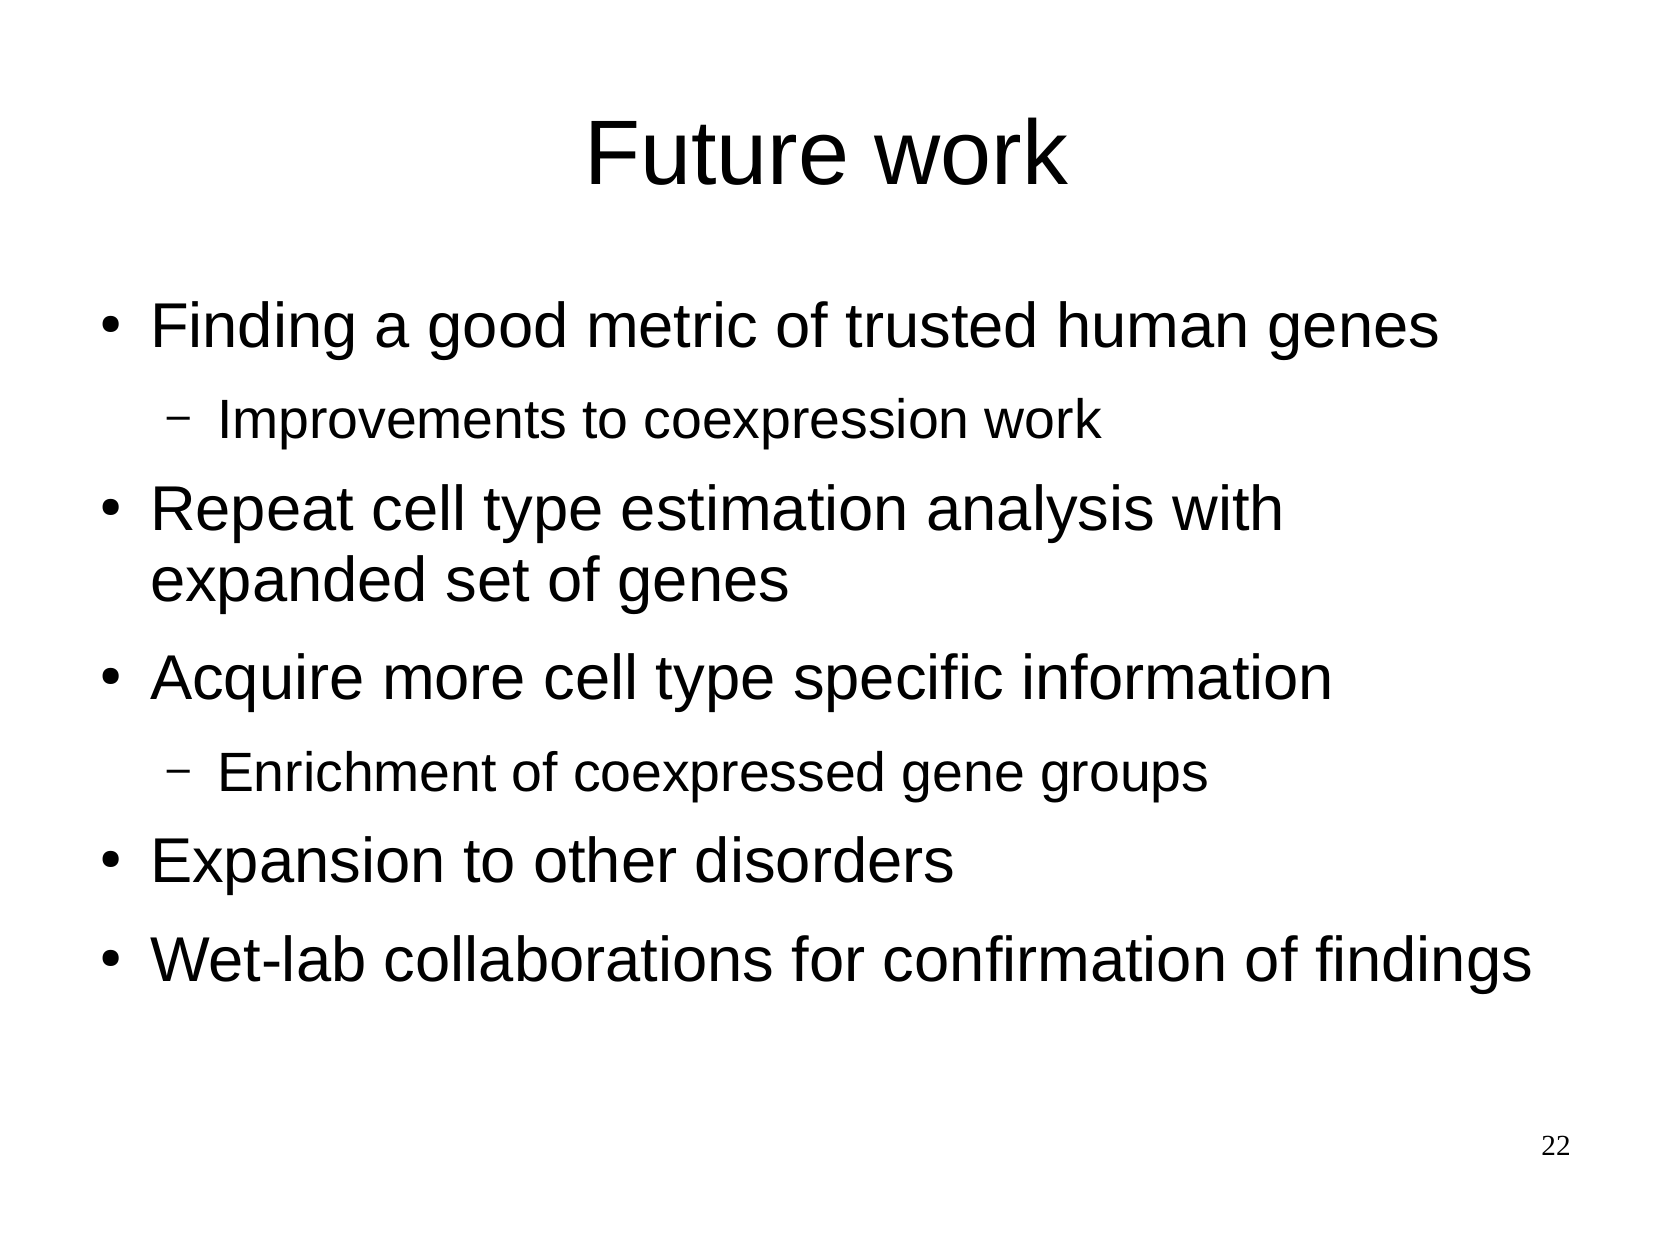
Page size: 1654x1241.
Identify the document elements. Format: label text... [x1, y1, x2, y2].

title Future work [82, 49, 1571, 257]
list Finding a good metric of trusted human genes Improvements to coexpression work Repeat cell type estimation analysis with expanded set of genes Acquire more cell type specific information Enrichment of coexpressed gene groups Expansion to other disorders Wet-lab collaborations for confirmation of findings [82, 290, 1571, 1010]
